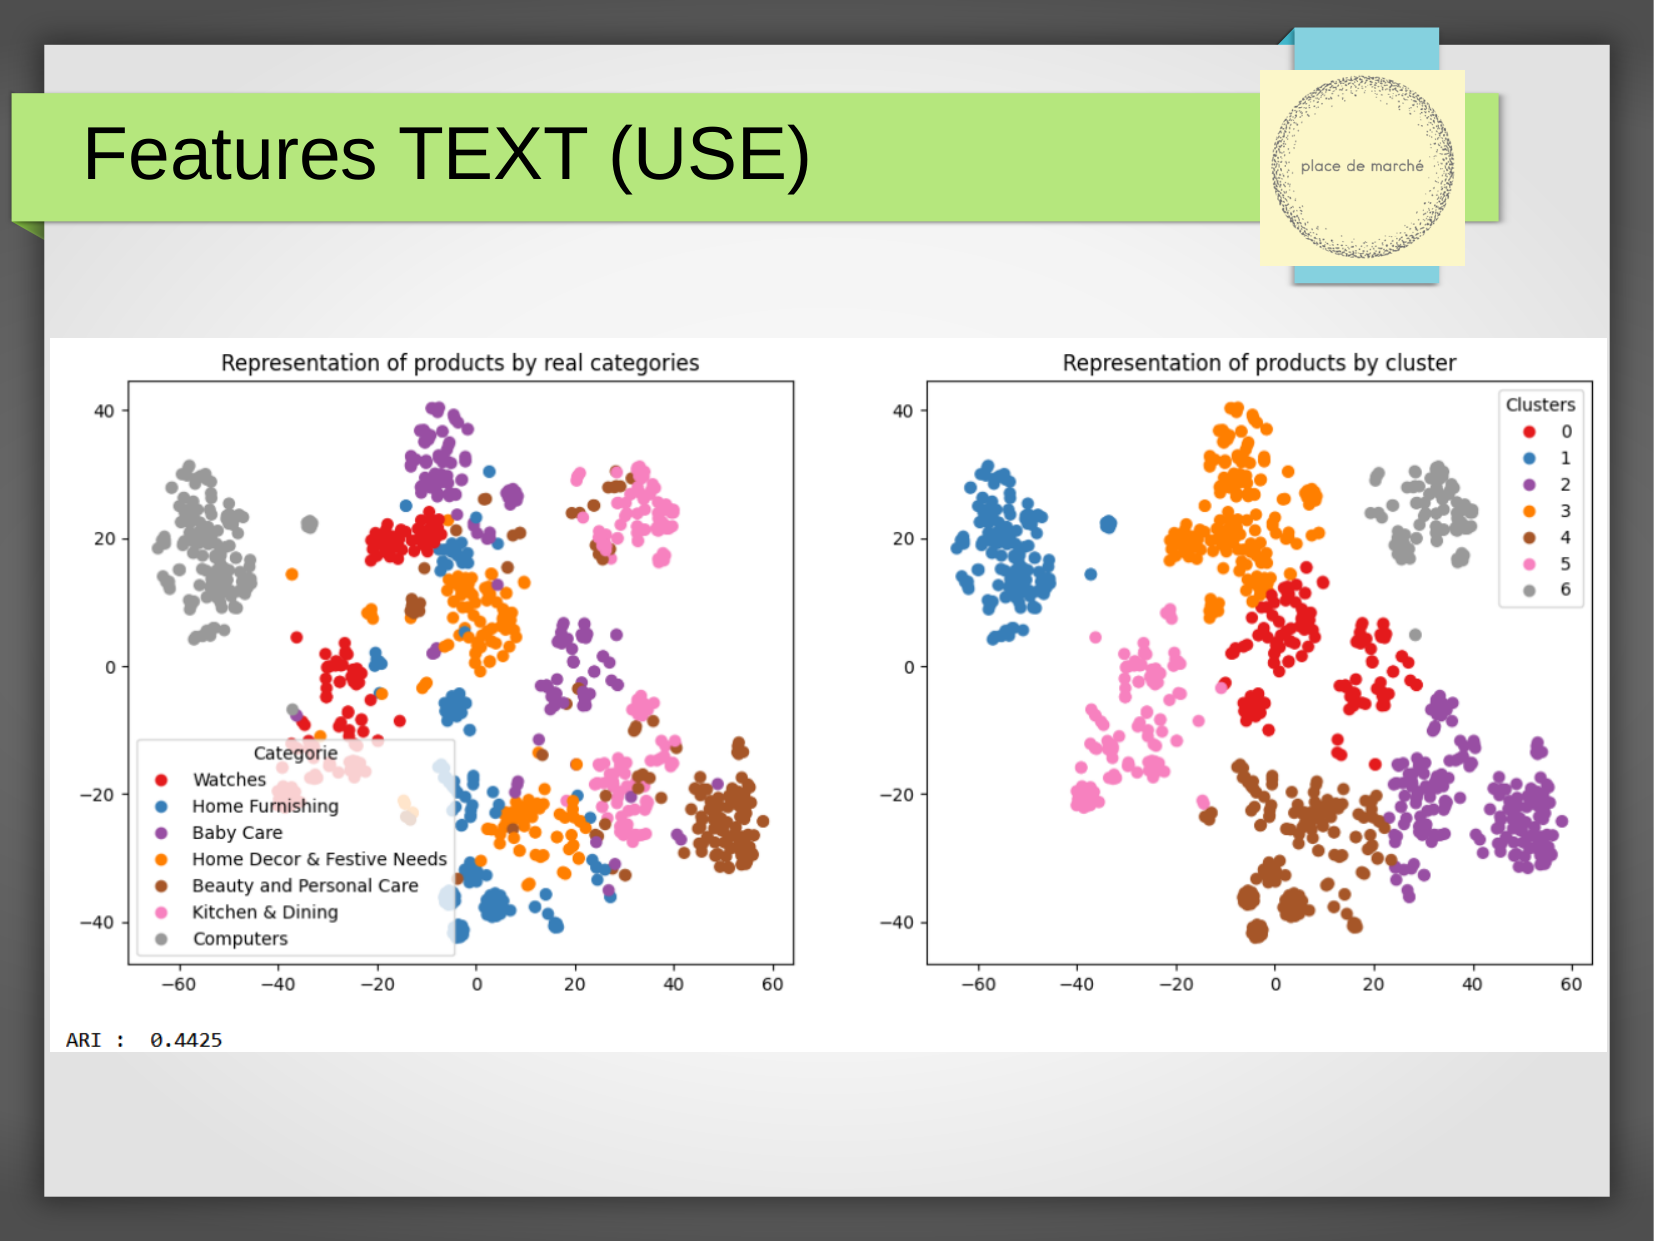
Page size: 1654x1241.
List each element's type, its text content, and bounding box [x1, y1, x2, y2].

picture [0, 0, 1654, 1241]
title Features TEXT (USE) [82, 94, 1260, 213]
